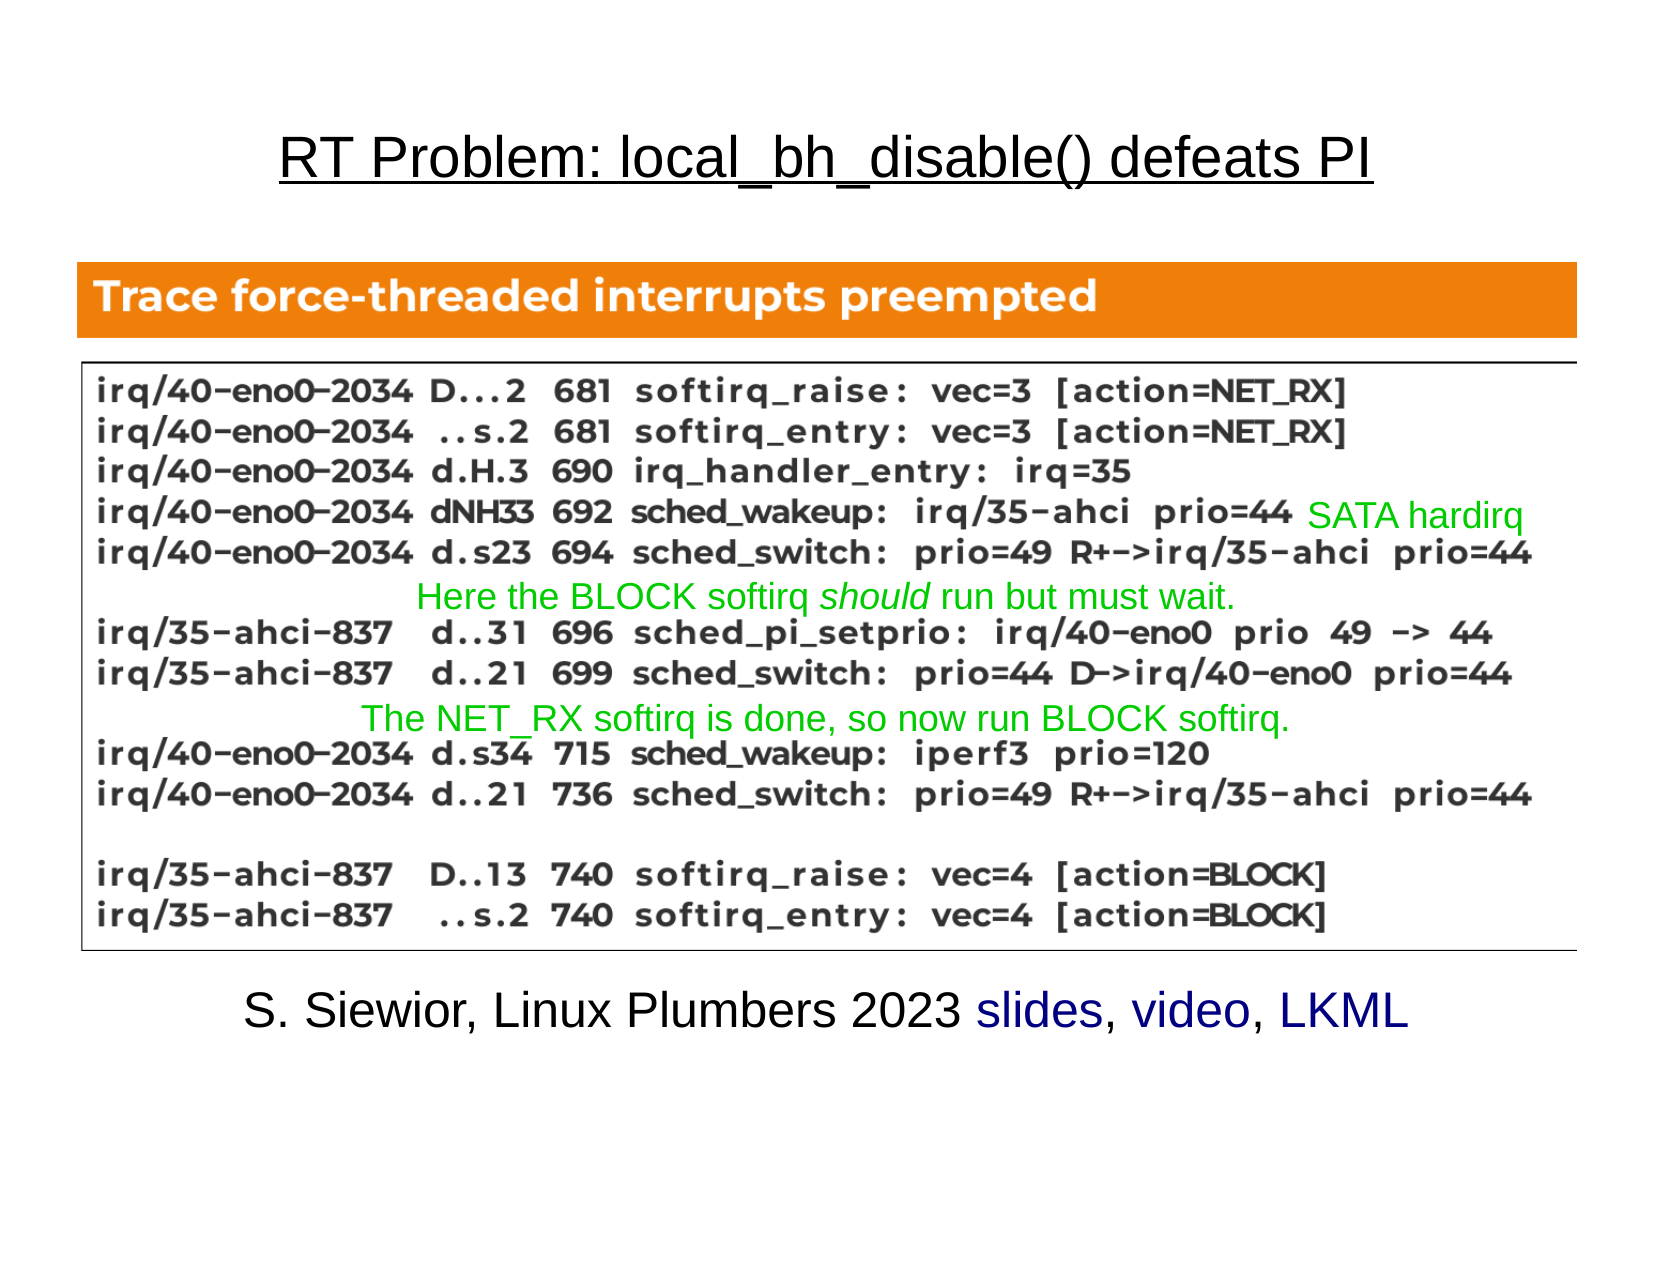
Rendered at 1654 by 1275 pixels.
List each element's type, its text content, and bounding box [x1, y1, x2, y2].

text_box SATA hardirq [1292, 486, 1540, 544]
title RT Problem: local_bh_disable() defeats PI [82, 50, 1571, 264]
text_box S. Siewior, Linux Plumbers 2023 slides, video, LKML [228, 975, 1425, 1051]
text_box Here the BLOCK softirq should run but must wait. [401, 567, 1252, 625]
picture [76, 262, 1577, 952]
text_box The NET_RX softirq is done, so now run BLOCK softirq. [346, 690, 1308, 747]
